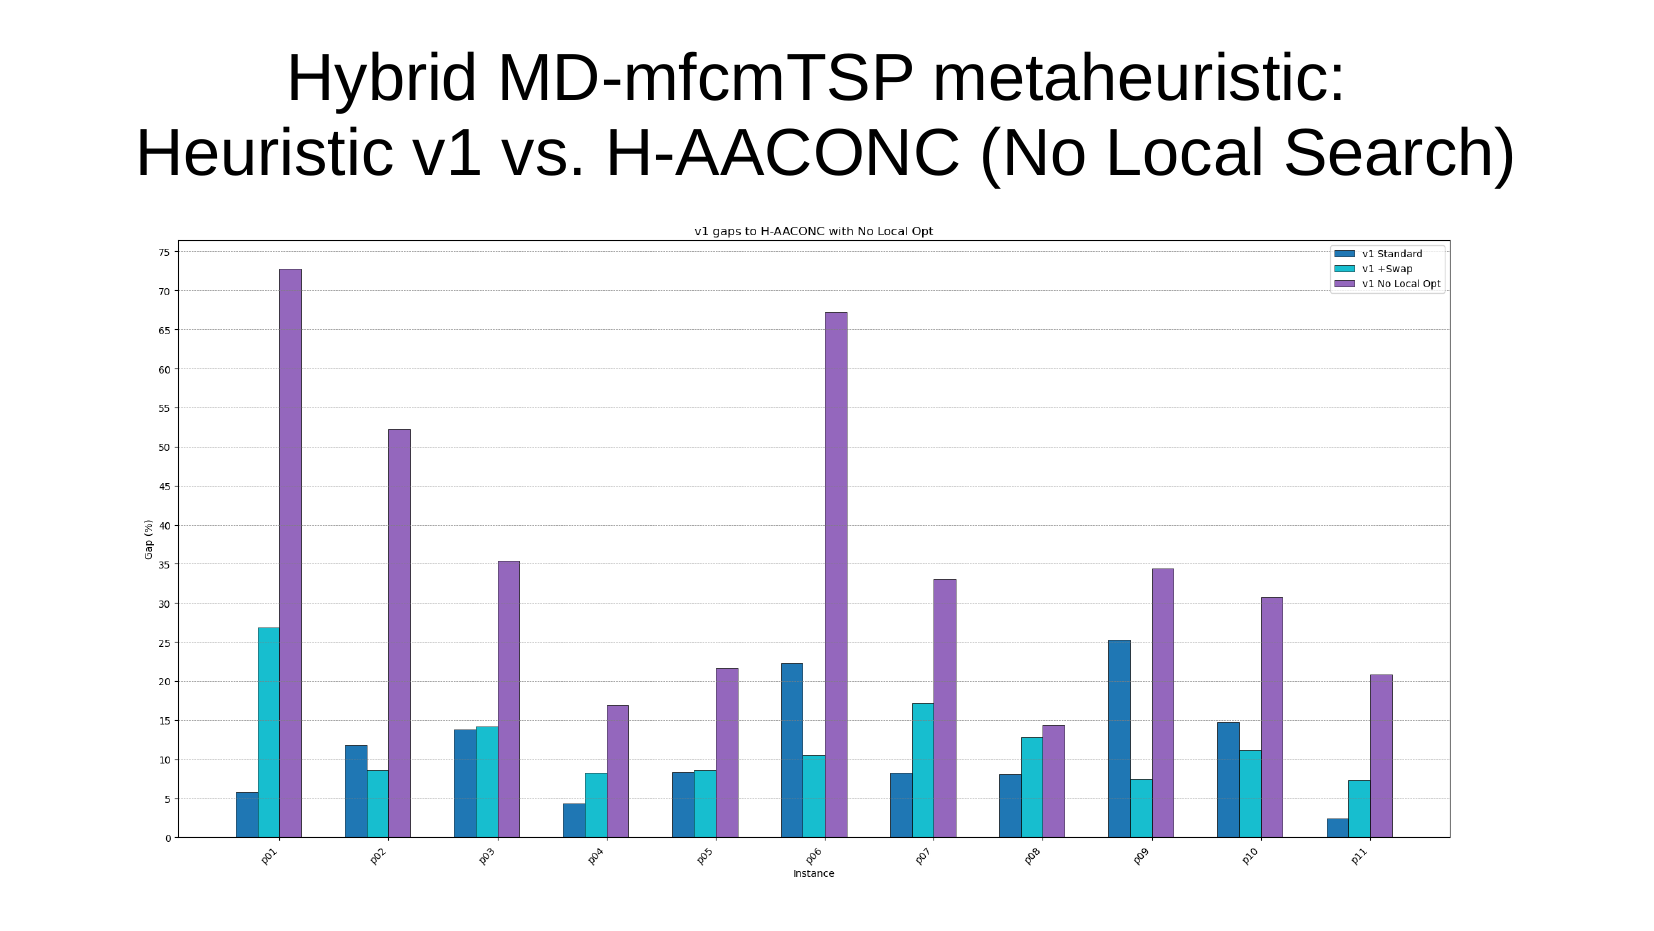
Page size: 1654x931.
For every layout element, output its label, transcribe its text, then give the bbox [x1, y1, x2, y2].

picture [118, 210, 1463, 901]
title Hybrid MD-mfcmTSP metaheuristic: Heuristic v1 vs. H-AACONC (No Local Search) [82, 37, 1571, 193]
